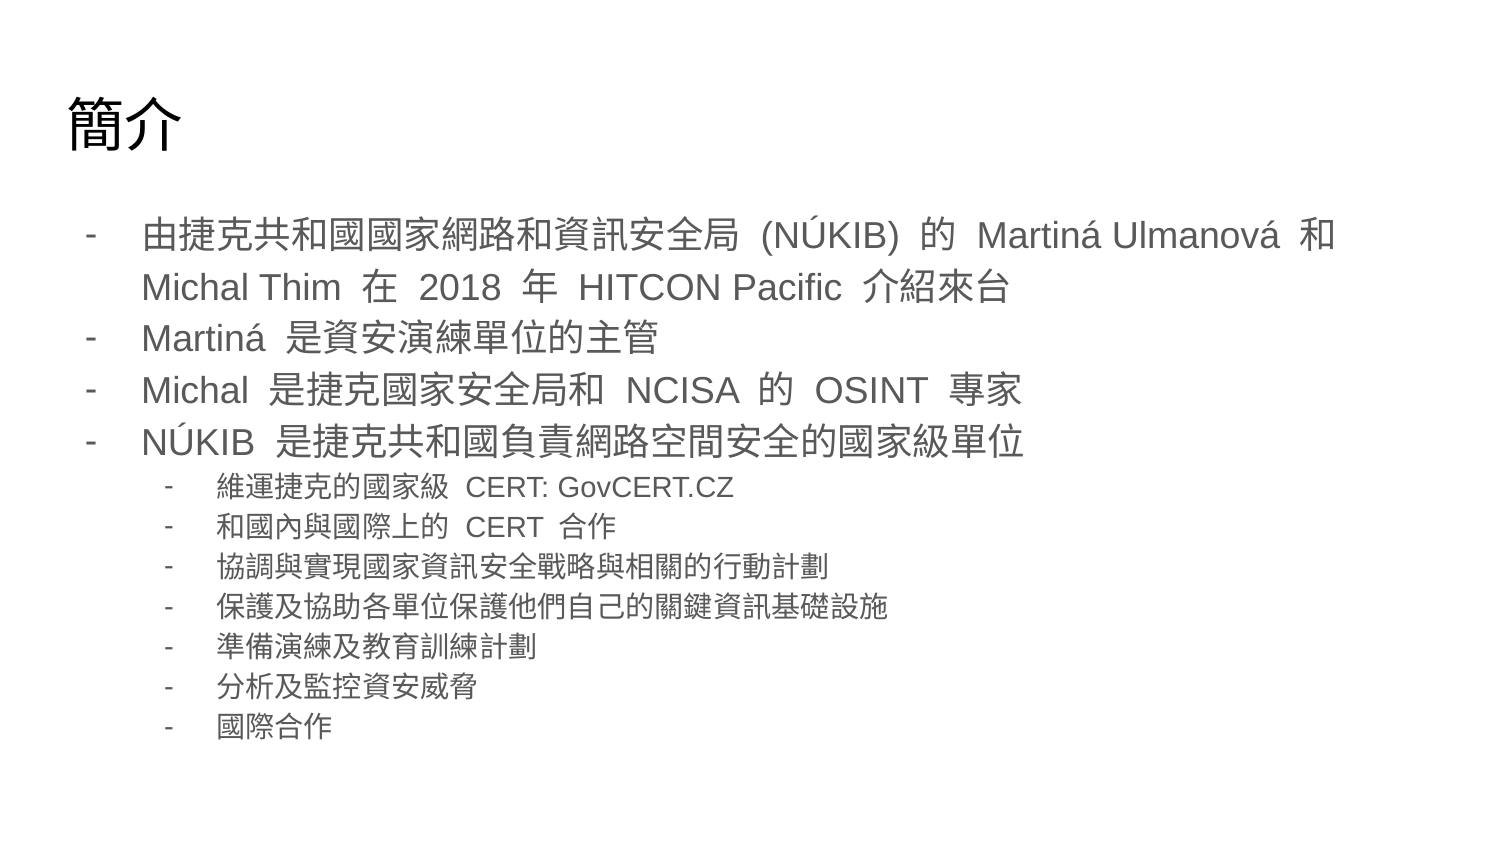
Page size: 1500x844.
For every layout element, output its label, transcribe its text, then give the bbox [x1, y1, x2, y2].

list 由捷克共和國國家網路和資訊安全局 (NÚKIB) 的 Martiná Ulmanová 和 Michal Thim 在 2018 年 HITCON Pacific 介紹來台 Martiná 是資安演練單位的主管 Michal 是捷克國家安全局和 NCISA 的 OSINT 專家 NÚKIB 是捷克共和國負責網路空間安全的國家級單位 維運捷克的國家級 CERT: GovCERT.CZ 和國內與國際上的 CERT 合作 協調與實現國家資訊安全戰略與相關的行動計劃 保護及協助各單位保護他們自己的關鍵資訊基礎設施 準備演練及教育訓練計劃 分析及監控資安威脅 國際合作 [51, 189, 1449, 750]
title 簡介 [51, 72, 1449, 167]
